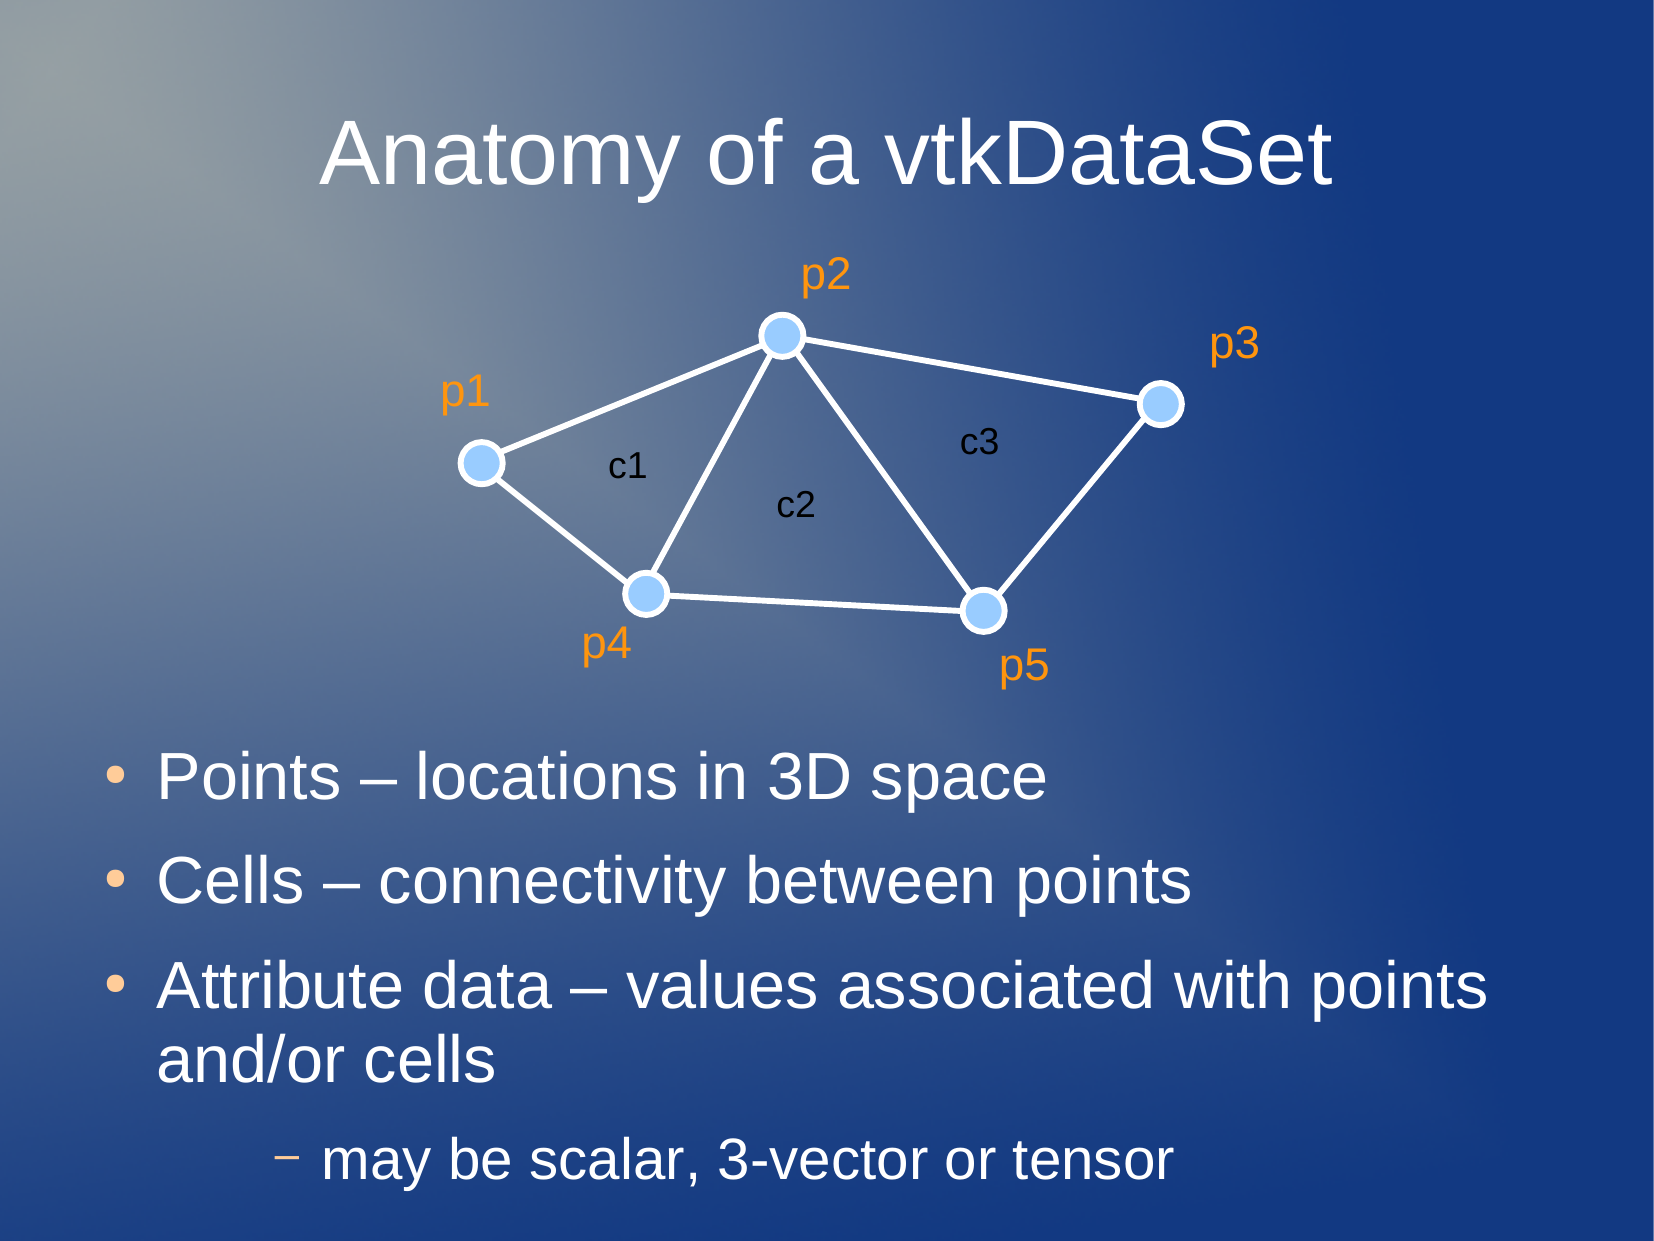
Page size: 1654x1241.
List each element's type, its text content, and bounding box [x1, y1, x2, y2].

text_box p4 [564, 608, 649, 678]
text_box c3 [943, 411, 1016, 472]
text_box c1 [591, 435, 665, 496]
title Anatomy of a vtkDataSet [82, 56, 1571, 250]
text_box c2 [760, 474, 833, 535]
text_box p2 [784, 239, 868, 309]
picture [0, 0, 1654, 1241]
text_box p3 [1192, 308, 1277, 378]
text_box p1 [423, 356, 508, 426]
text_box [625, 572, 668, 615]
text_box [962, 589, 1005, 632]
text_box [761, 314, 804, 357]
text_box [460, 442, 503, 485]
list Points – locations in 3D space Cells – connectivity between points Attribute data – values associated with points and/or cells may be scalar, 3-vector or tensor [85, 739, 1574, 1192]
text_box p5 [982, 629, 1067, 699]
text_box [1139, 383, 1182, 426]
